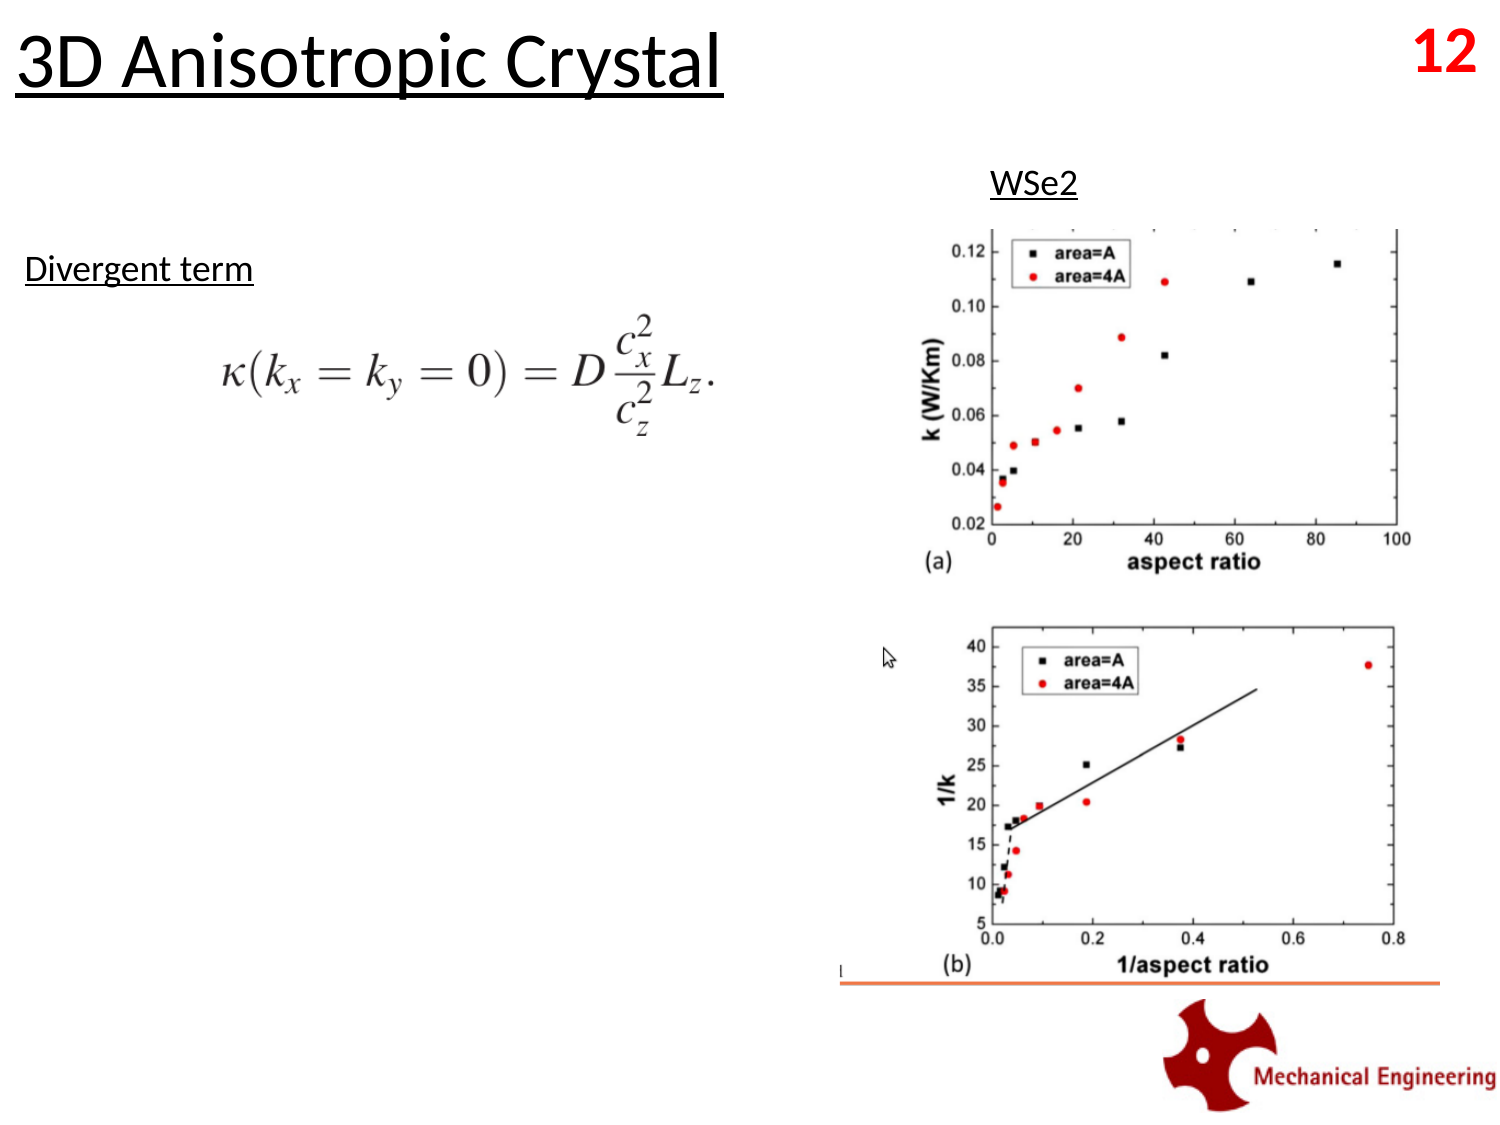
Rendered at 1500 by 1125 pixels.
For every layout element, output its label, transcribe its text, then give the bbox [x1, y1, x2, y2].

title 3D Anisotropic Crystal [0, 0, 1500, 150]
picture [150, 303, 751, 472]
title WSe2 [975, 120, 1500, 240]
text_box 12 [1395, 0, 1493, 93]
picture [840, 229, 1440, 986]
title Divergent term [9, 206, 706, 327]
picture [1162, 999, 1497, 1113]
